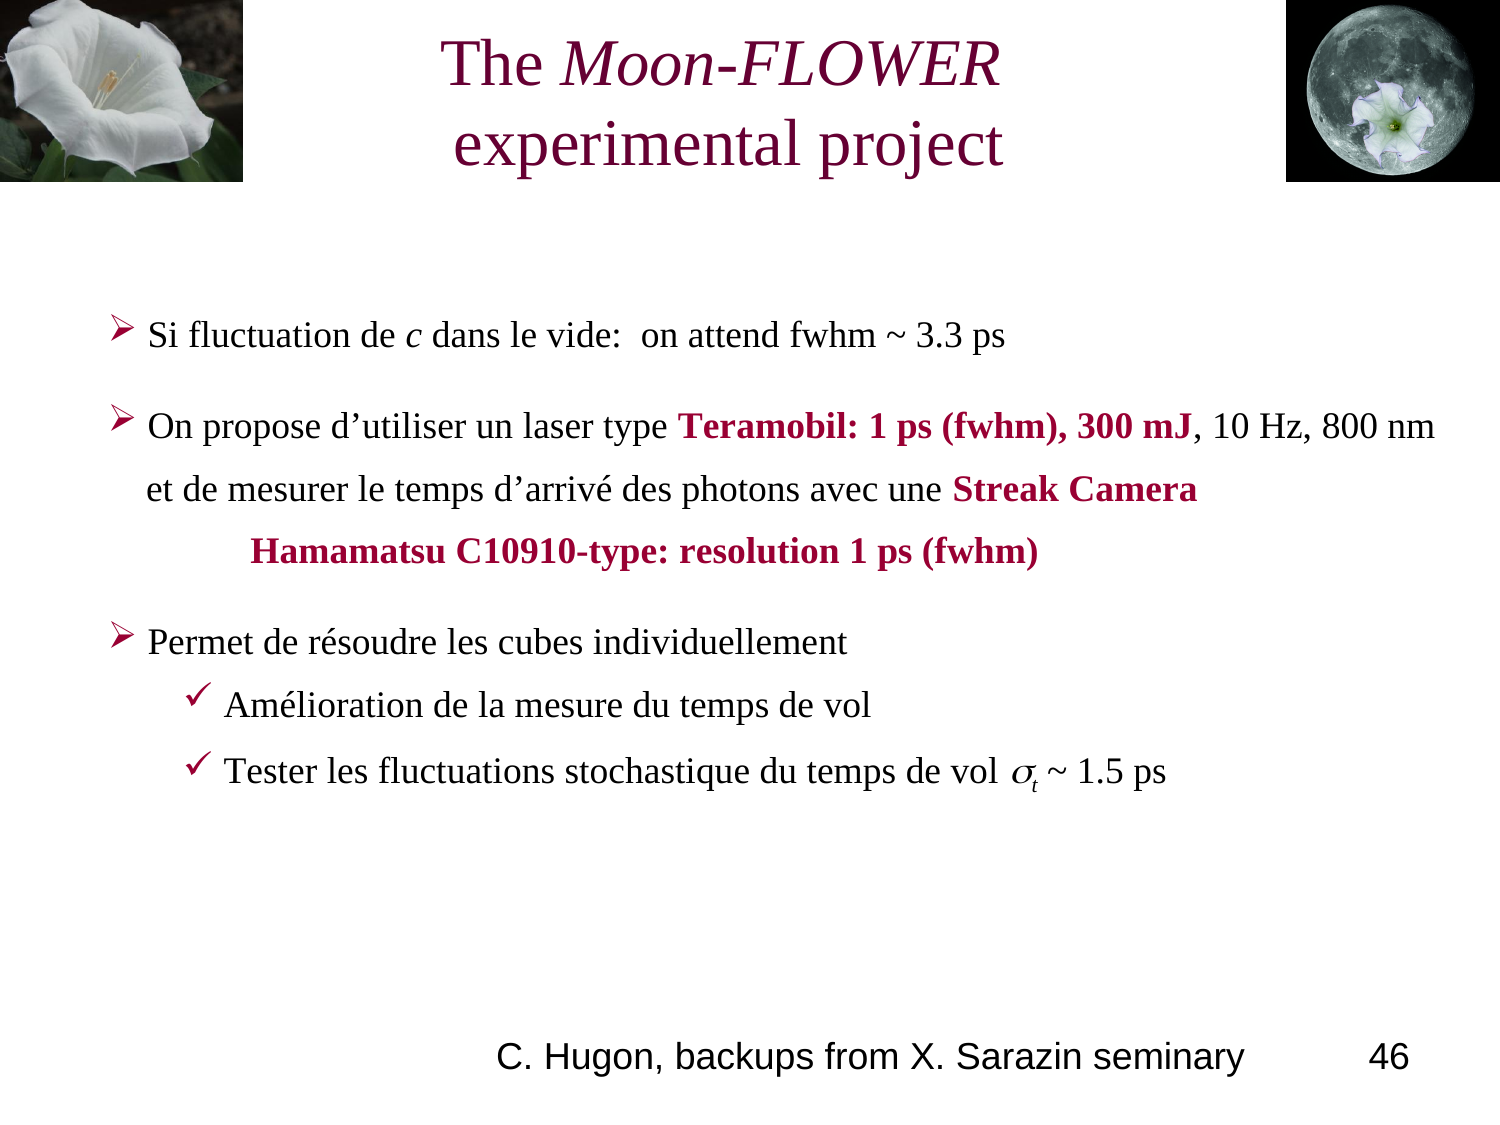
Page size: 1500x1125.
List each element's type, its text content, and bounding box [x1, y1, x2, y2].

picture [0, 0, 243, 182]
text_box The Moon-FLOWER experimental project [425, 11, 1034, 187]
text_box Si fluctuation de c dans le vide: on attend fwhm ~ 3.3 ps On propose d’utiliser un laser type Teramobil: 1 ps (fwhm), 300 mJ, 10 Hz, 800 nm et de mesurer le temps d’arrivé des photons avec une Streak Camera Hamamatsu C10910-type: resolution 1 ps (fwhm) Permet de résoudre les cubes individuellement Amélioration de la mesure du temps de vol Tester les fluctuations stochastique du temps de vol t ~ 1.5 ps [93, 284, 1465, 868]
picture [1286, 0, 1500, 183]
